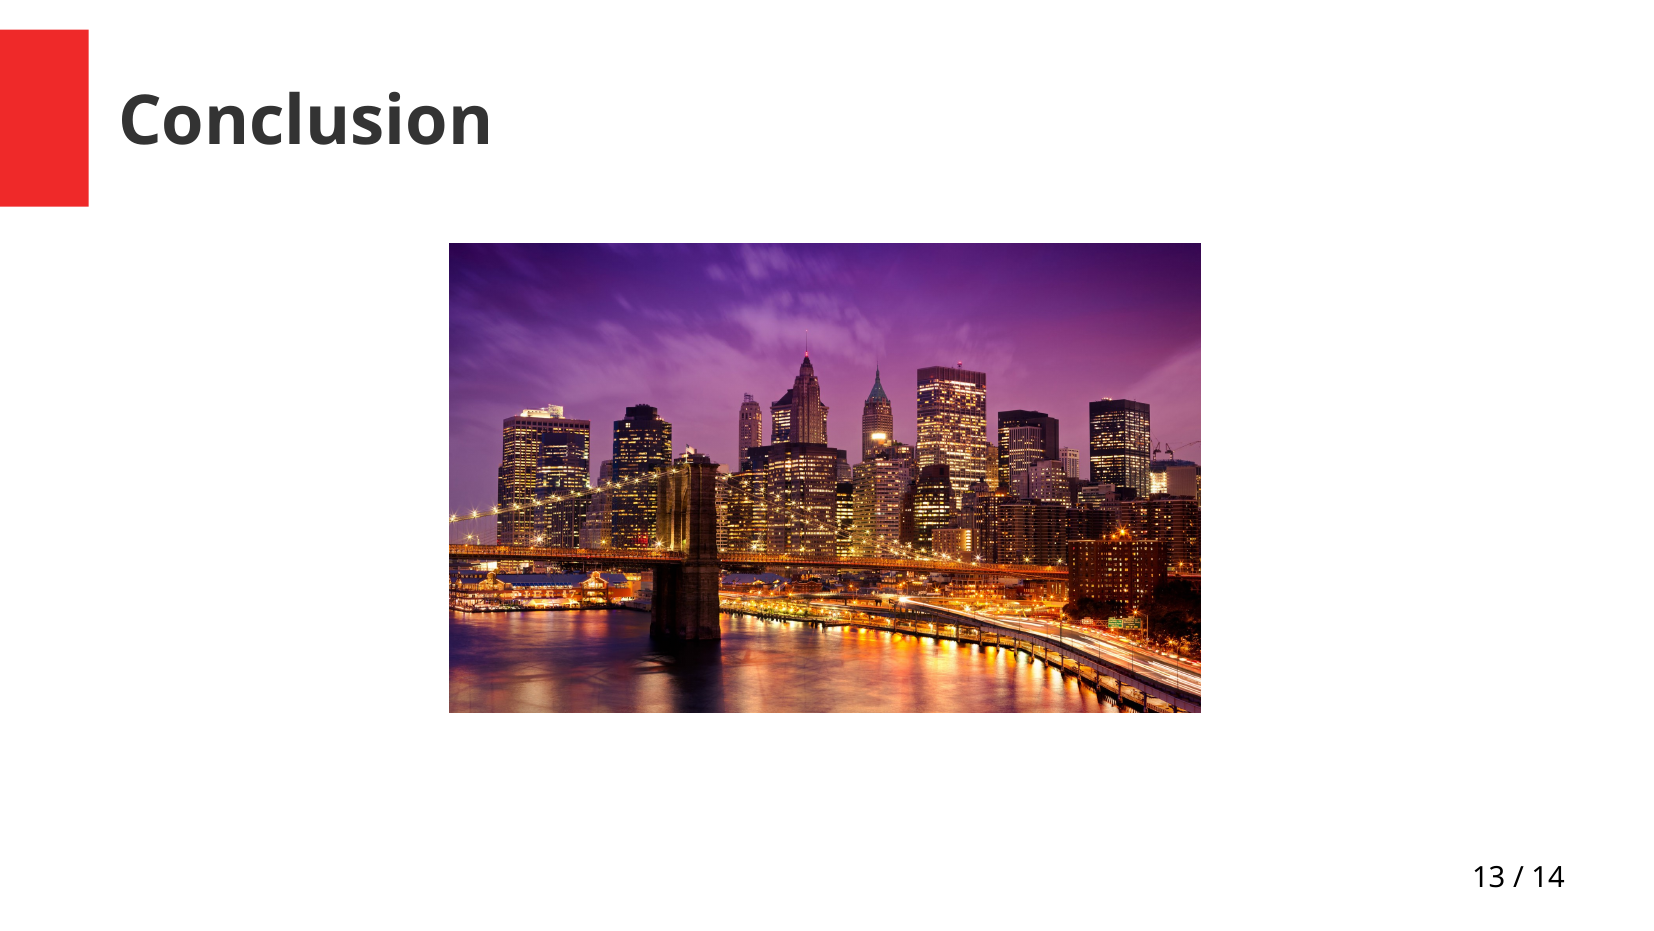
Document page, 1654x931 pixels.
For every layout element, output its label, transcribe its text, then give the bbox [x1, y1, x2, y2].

picture [449, 243, 1201, 713]
title Conclusion [118, 29, 1595, 207]
